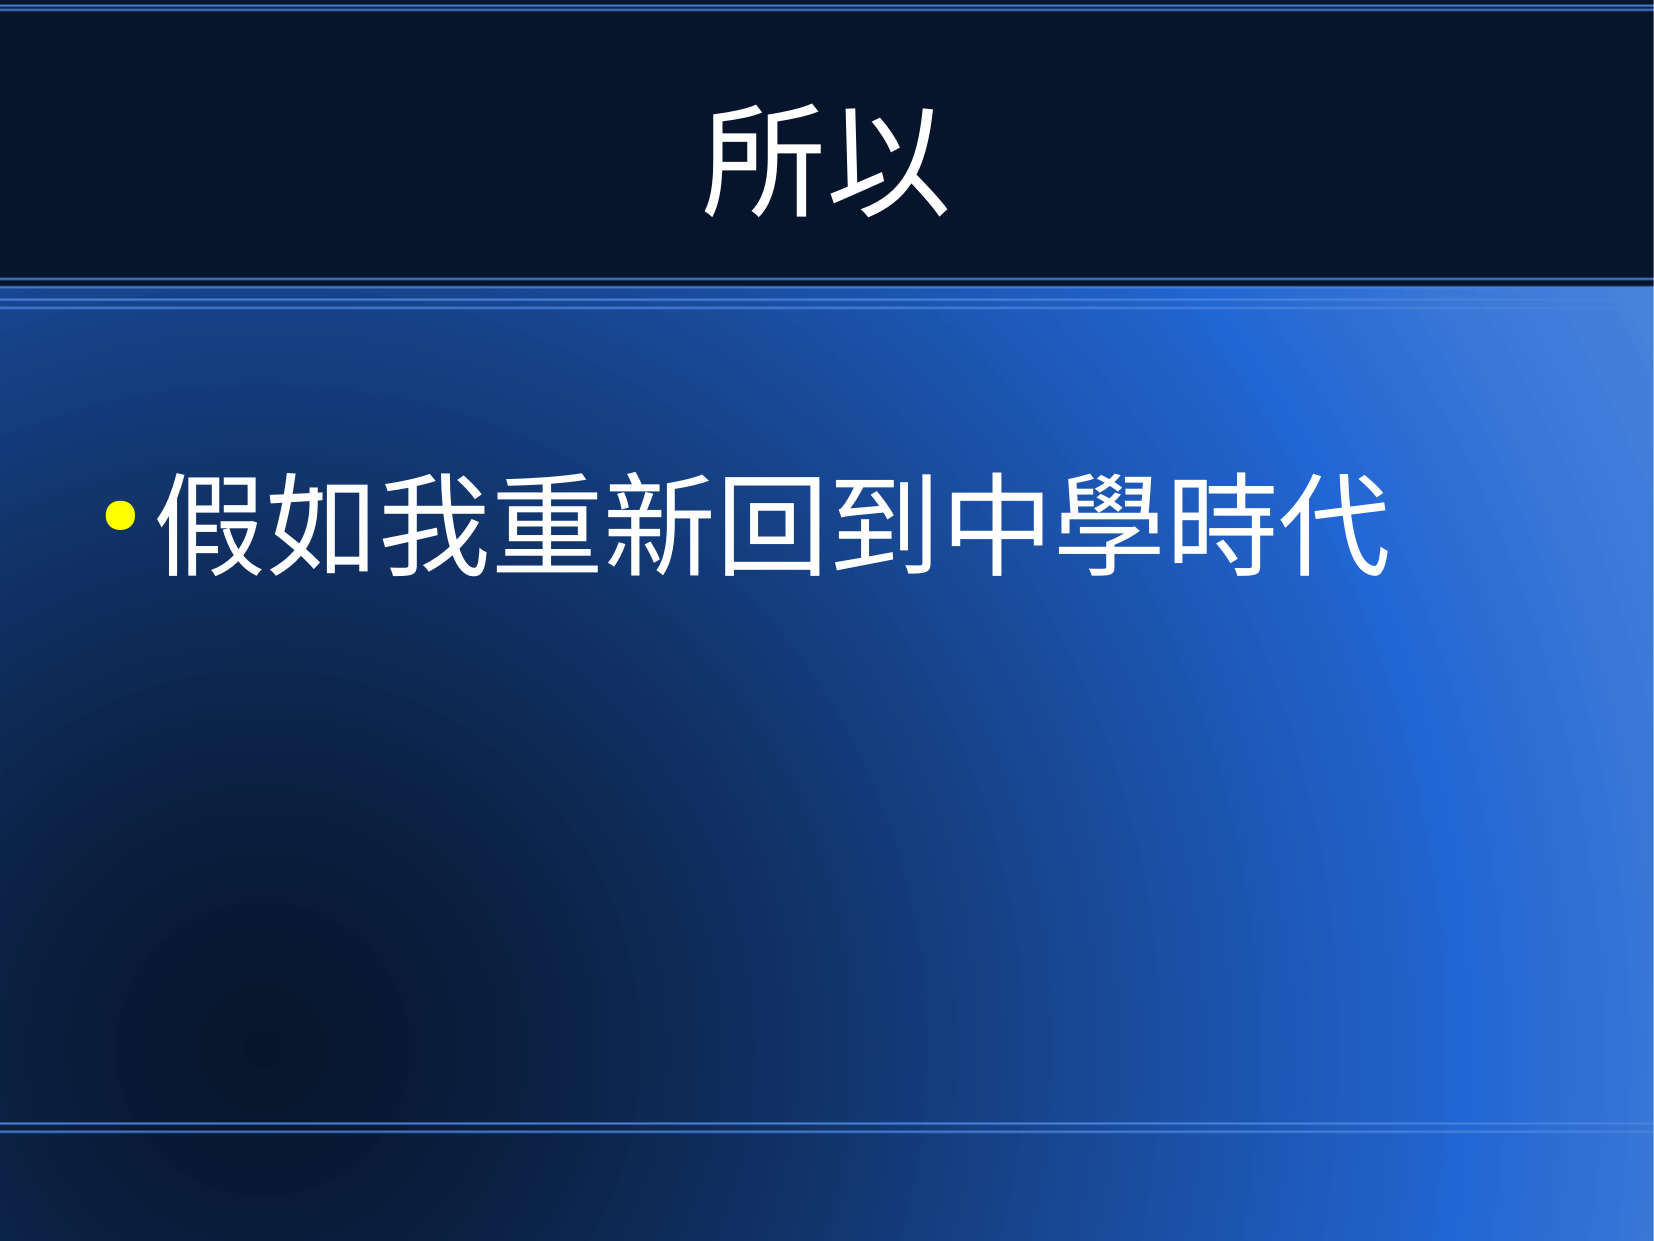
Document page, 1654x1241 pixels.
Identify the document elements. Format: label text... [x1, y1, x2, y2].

list 假如我重新回到中學時代 [82, 355, 1571, 1241]
picture [0, 0, 1654, 1241]
title 所以 [82, 49, 1571, 257]
